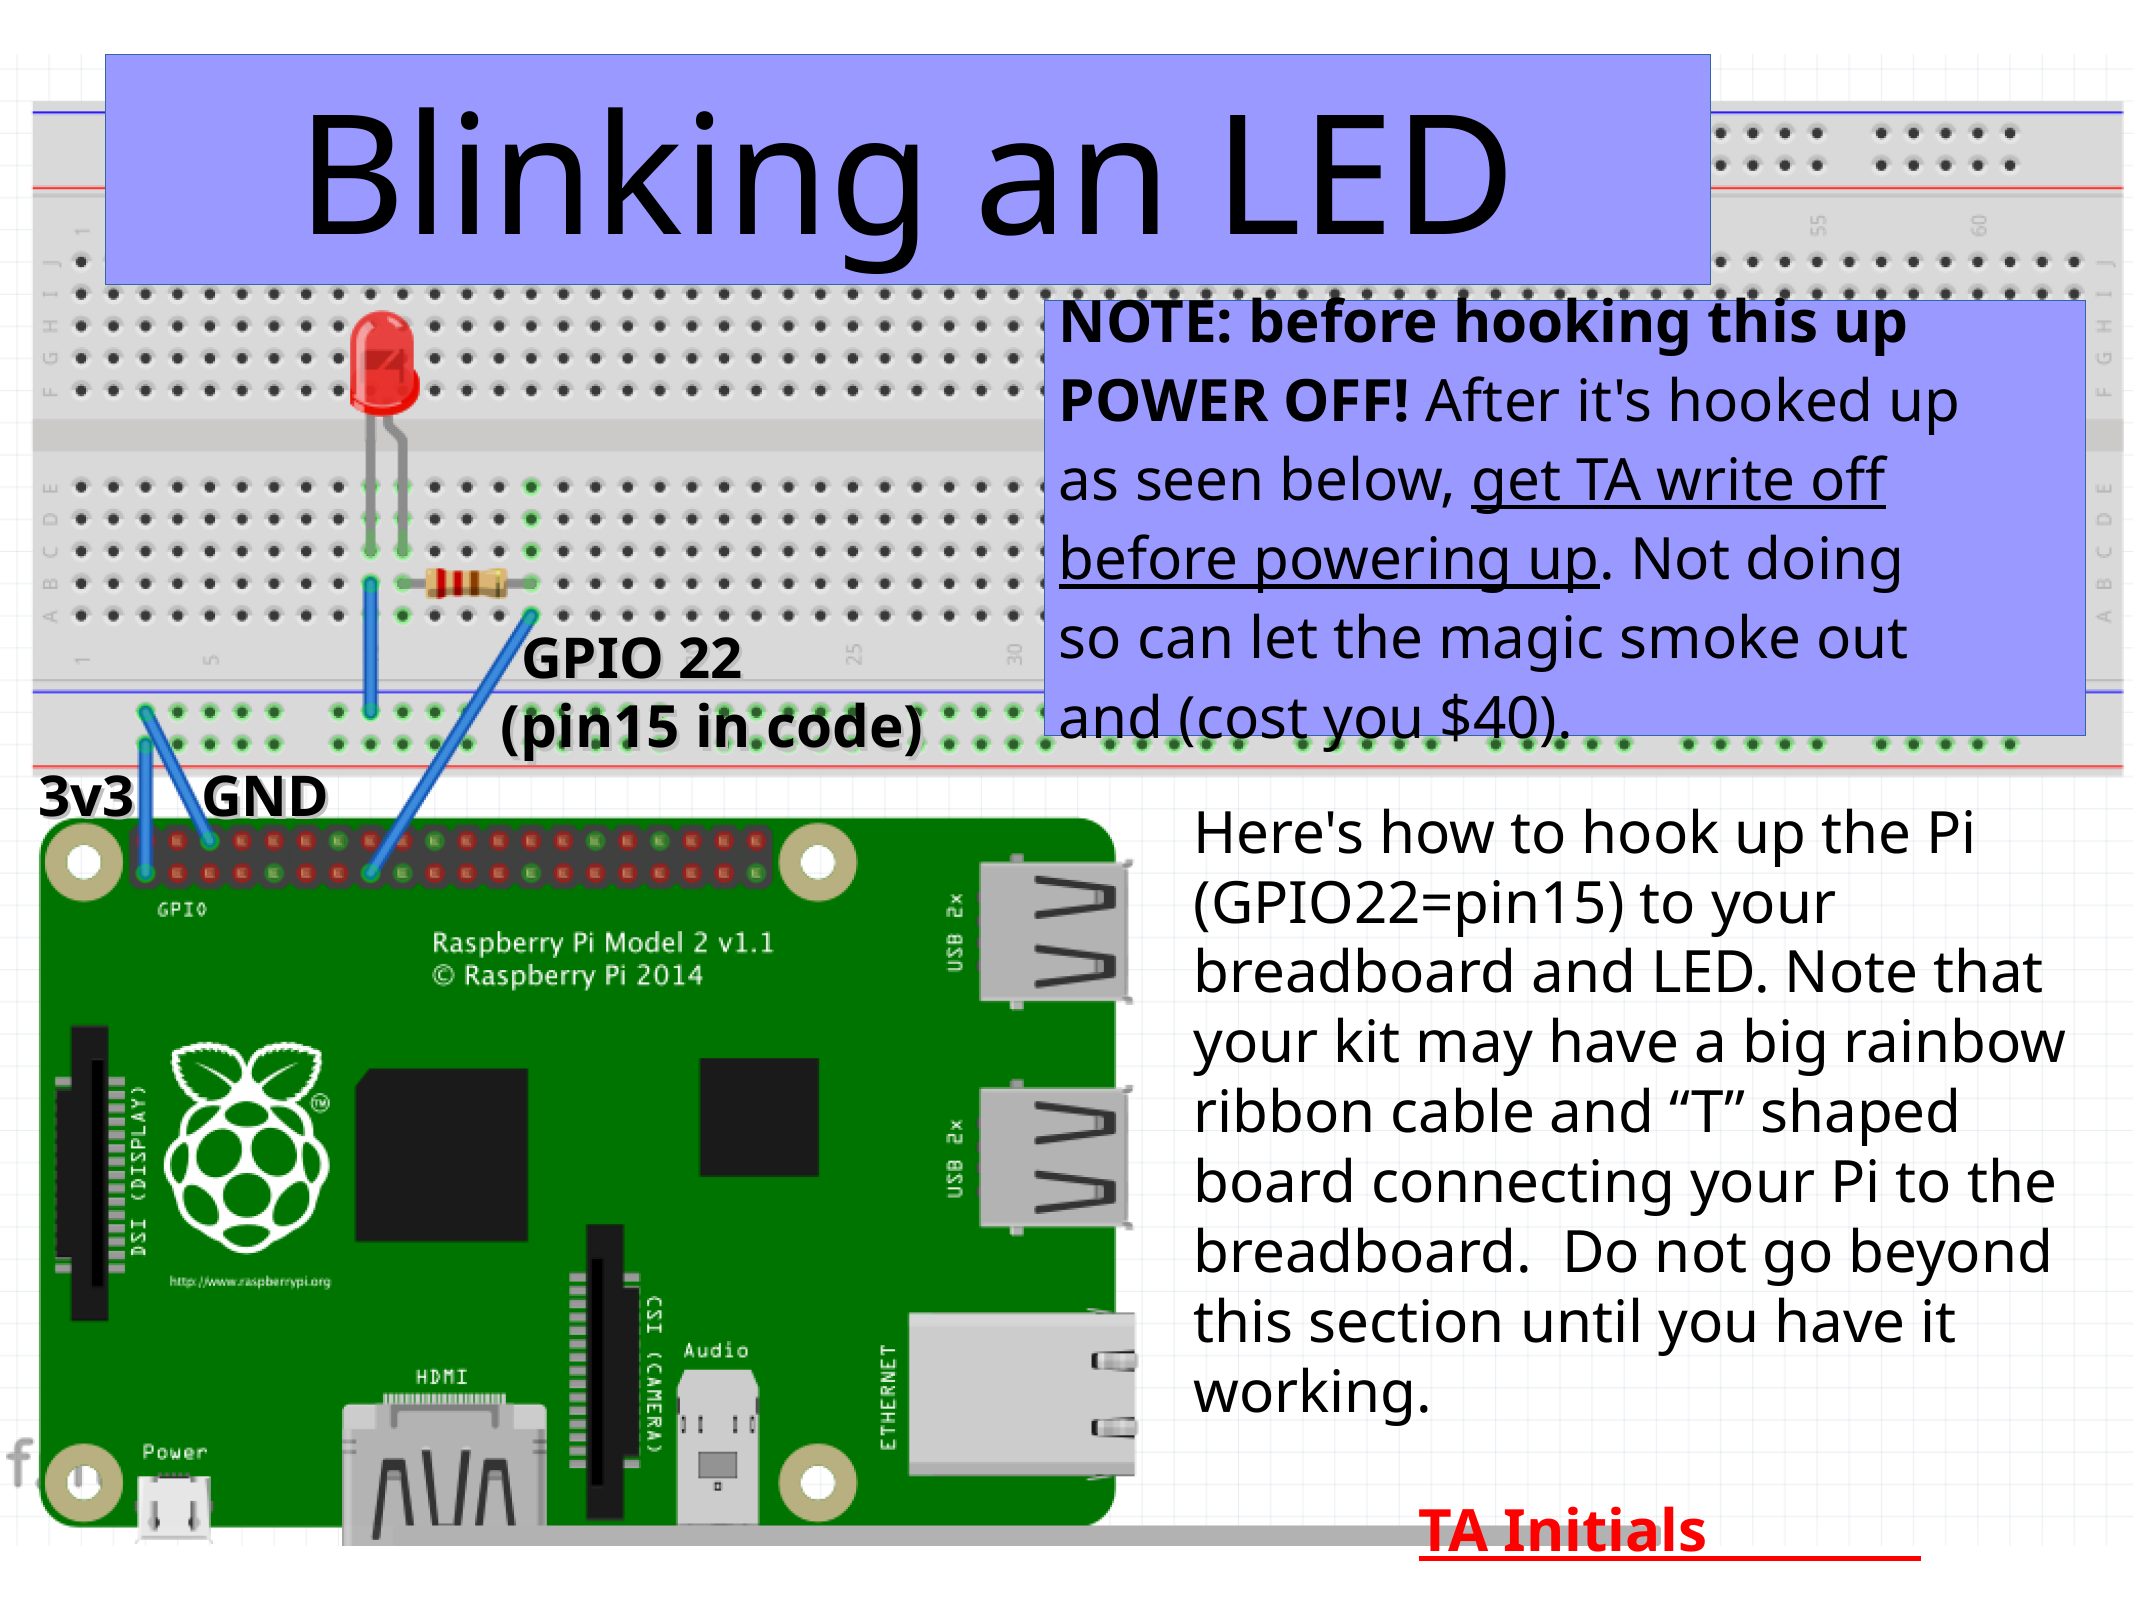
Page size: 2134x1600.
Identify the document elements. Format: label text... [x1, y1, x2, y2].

text_box Here's how to hook up the Pi (GPIO22=pin15) to your breadboard and LED. Note that your kit may have a big rainbow ribbon cable and “T” shaped board connecting your Pi to the breadboard. Do not go beyond this section until you have it working. TA Initials [1193, 795, 2071, 1600]
picture [0, 54, 2134, 1546]
text_box Blinking an LED [105, 54, 1711, 285]
title [156, 0, 1978, 351]
text_box GND [192, 751, 339, 836]
text_box 3v3 [29, 751, 144, 836]
text_box (pin15 in code) [500, 685, 976, 769]
text_box GPIO 22 [512, 614, 752, 685]
text_box NOTE: before hooking this up POWER OFF! After it's hooked up as seen below, get TA write off before powering up. Not doing so can let the magic smoke out and (cost you $40). [1044, 300, 2086, 736]
